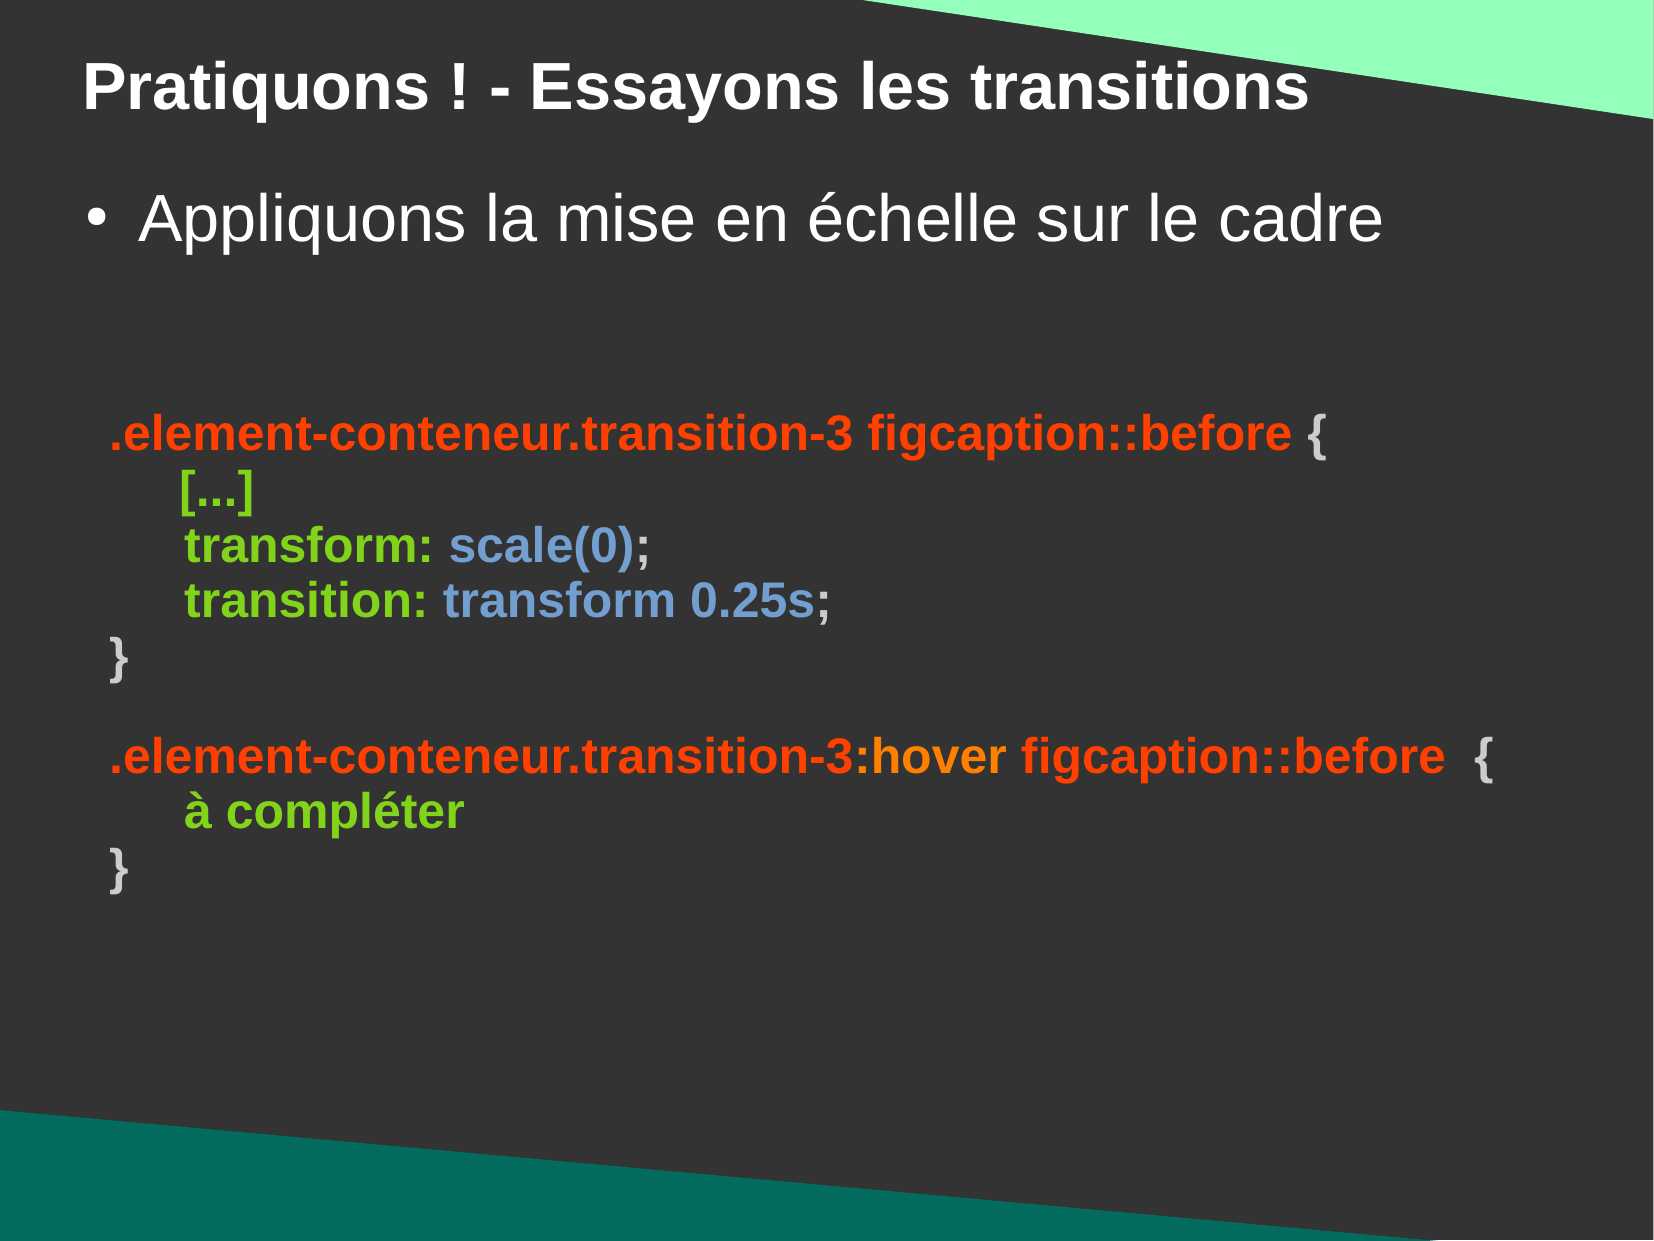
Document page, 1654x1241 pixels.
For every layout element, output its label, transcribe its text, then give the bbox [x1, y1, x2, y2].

text_box .element-conteneur.transition-3:hover figcaption::before { à compléter } [94, 720, 1571, 959]
title Pratiquons ! - Essayons les transitions [82, 49, 1630, 199]
list Appliquons la mise en échelle sur le cadre [67, 180, 1607, 378]
text_box [862, 0, 1654, 120]
text_box .element-conteneur.transition-3 figcaption::before { [...] transform: scale(0); transition: transform 0.25s; } [94, 398, 1418, 692]
